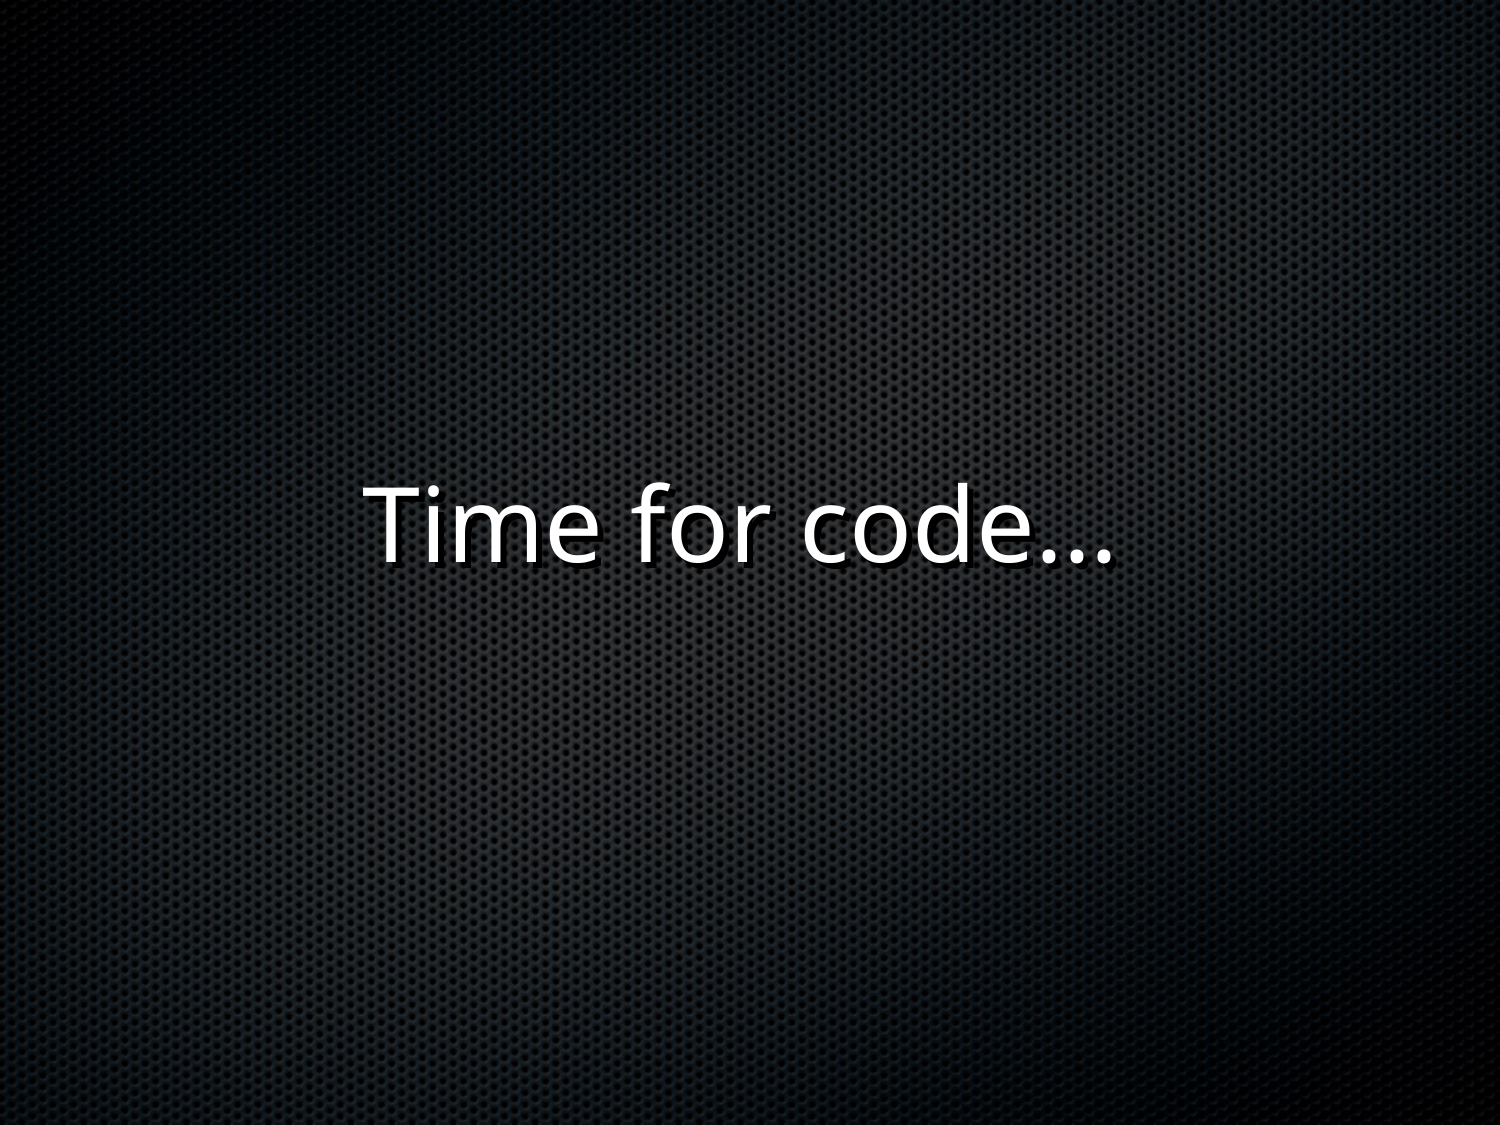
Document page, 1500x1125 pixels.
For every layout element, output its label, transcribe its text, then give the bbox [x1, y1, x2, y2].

title Time for code... [354, 403, 1500, 638]
picture [0, 0, 1500, 1125]
